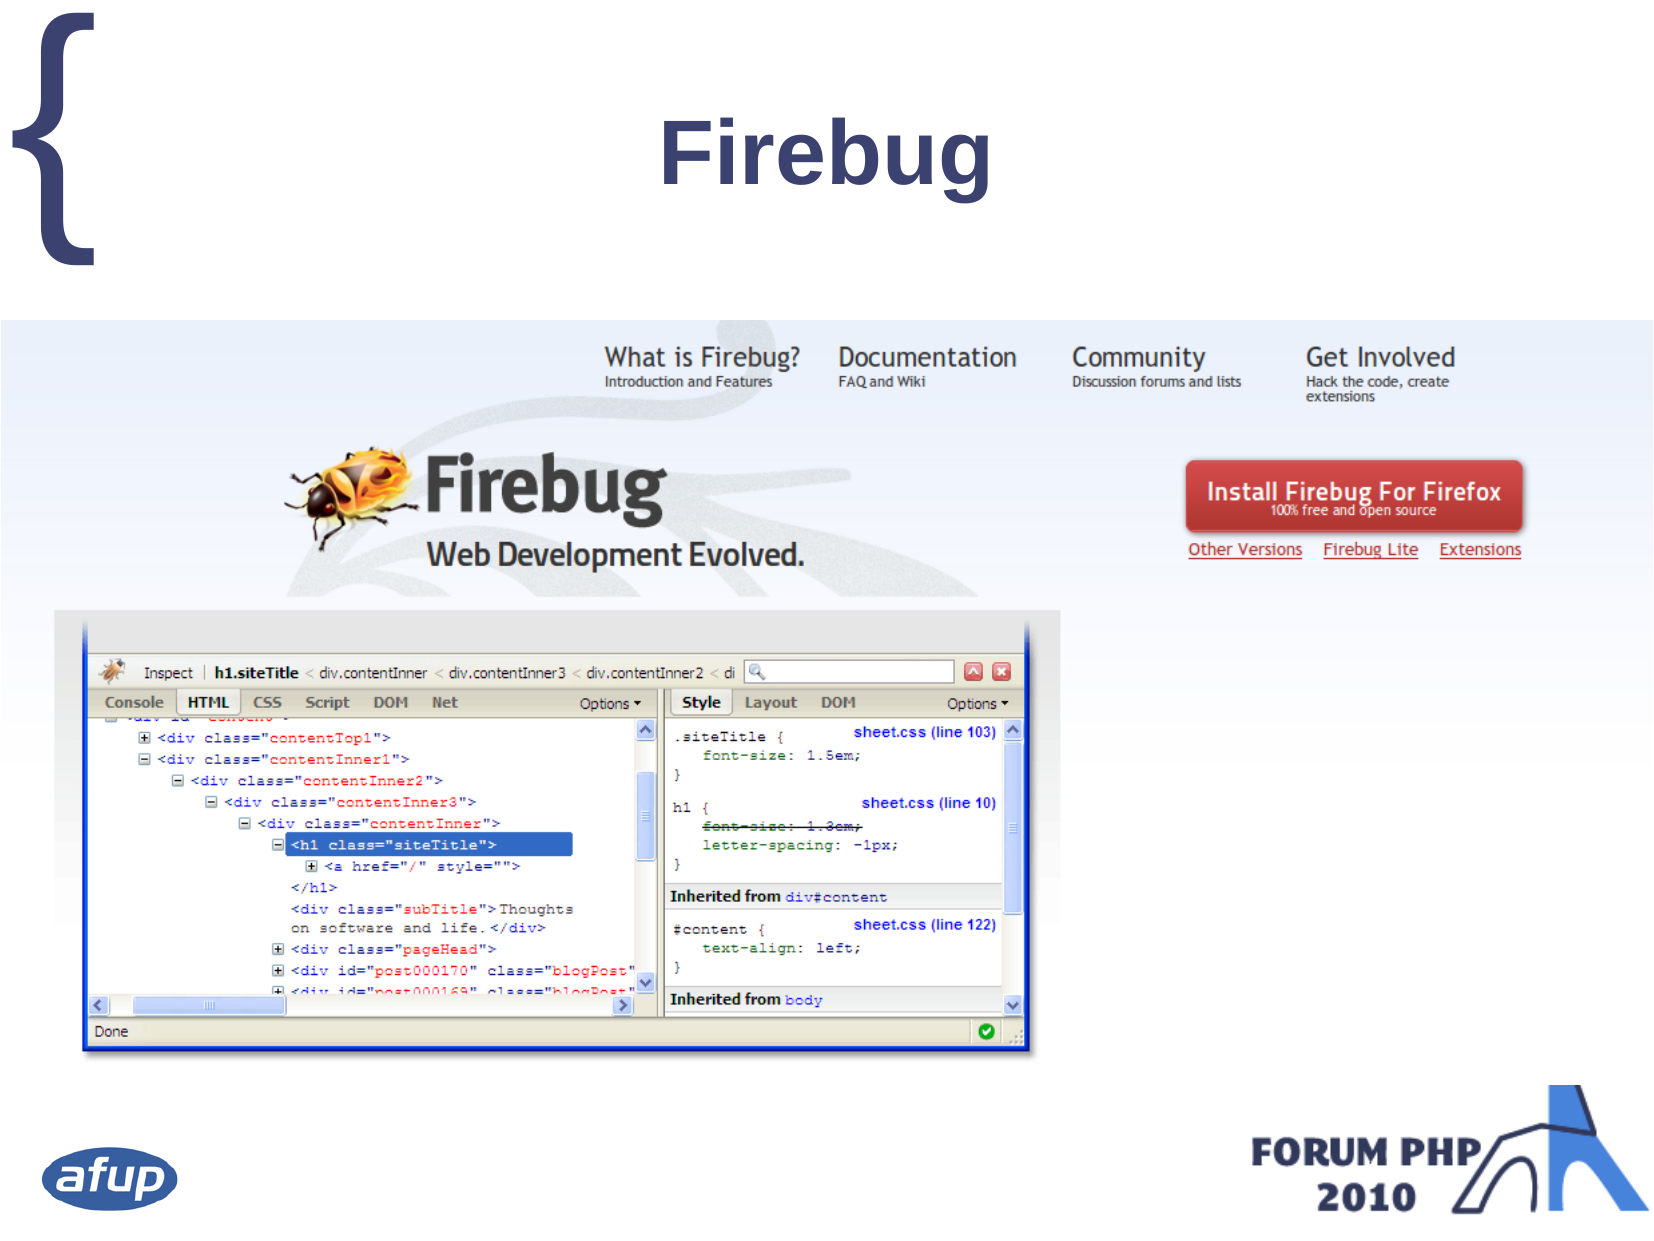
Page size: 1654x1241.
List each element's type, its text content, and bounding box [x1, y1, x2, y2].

title Firebug [82, 56, 1571, 250]
picture [1, 320, 1654, 1241]
picture [41, 1146, 178, 1211]
